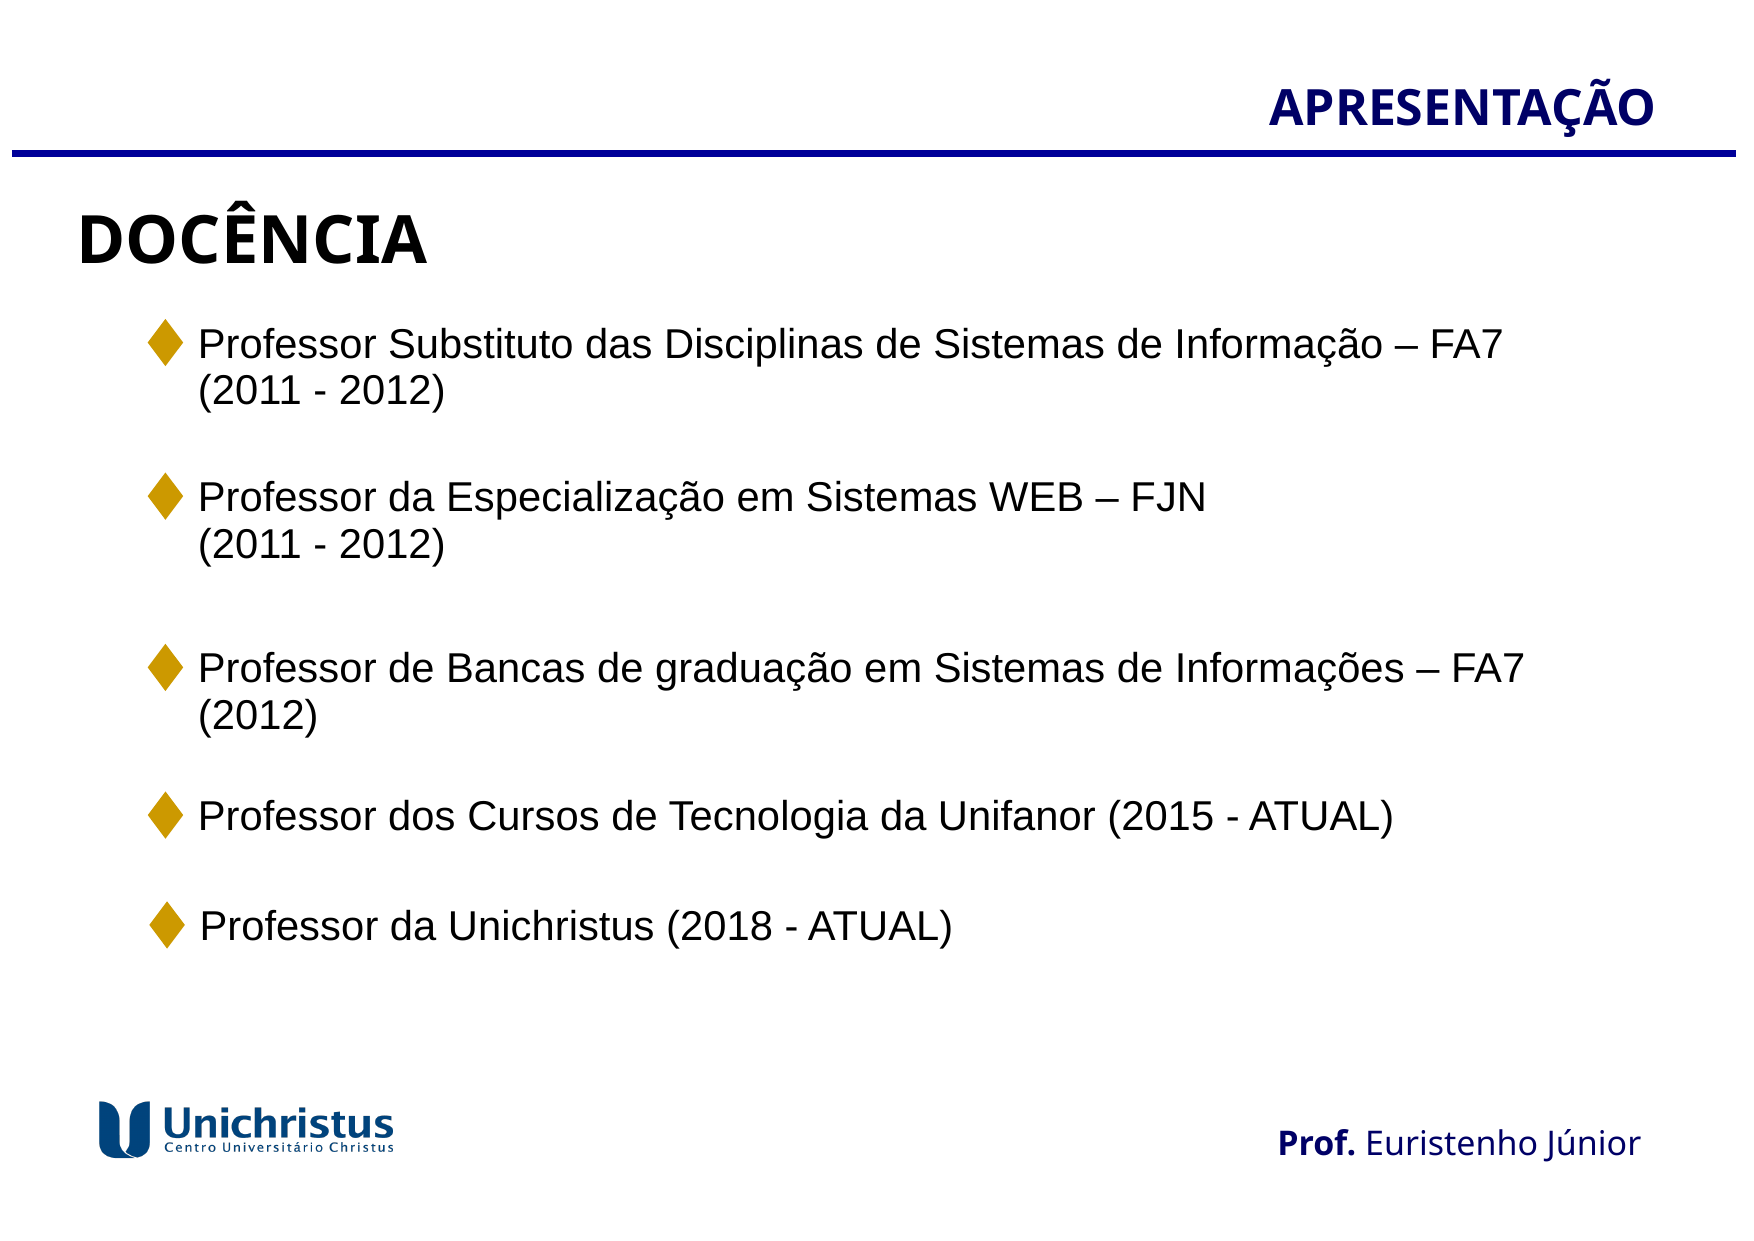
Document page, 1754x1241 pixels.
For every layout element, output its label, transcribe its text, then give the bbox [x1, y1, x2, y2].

text_box APRESENTAÇÃO [1254, 64, 1697, 150]
text_box Professor dos Cursos de Tecnologia da Unifanor (2015 - ATUAL) [183, 785, 1410, 847]
text_box [147, 472, 183, 520]
text_box [147, 318, 183, 367]
text_box DOCÊNCIA [61, 184, 454, 314]
text_box Professor da Unichristus (2018 - ATUAL) [184, 895, 969, 957]
text_box [147, 643, 183, 692]
text_box Professor da Especialização em Sistemas WEB – FJN (2011 - 2012) [183, 466, 1223, 575]
text_box Professor Substituto das Disciplinas de Sistemas de Informação – FA7 (2011 - 2012) [183, 313, 1520, 421]
picture [94, 1098, 398, 1160]
text_box [149, 901, 184, 949]
text_box Prof. Euristenho Júnior [1262, 1111, 1695, 1167]
text_box APRESENTAÇÃO [1254, 157, 1697, 165]
text_box Professor de Bancas de graduação em Sistemas de Informações – FA7 (2012) [183, 637, 1541, 746]
text_box [147, 791, 183, 839]
